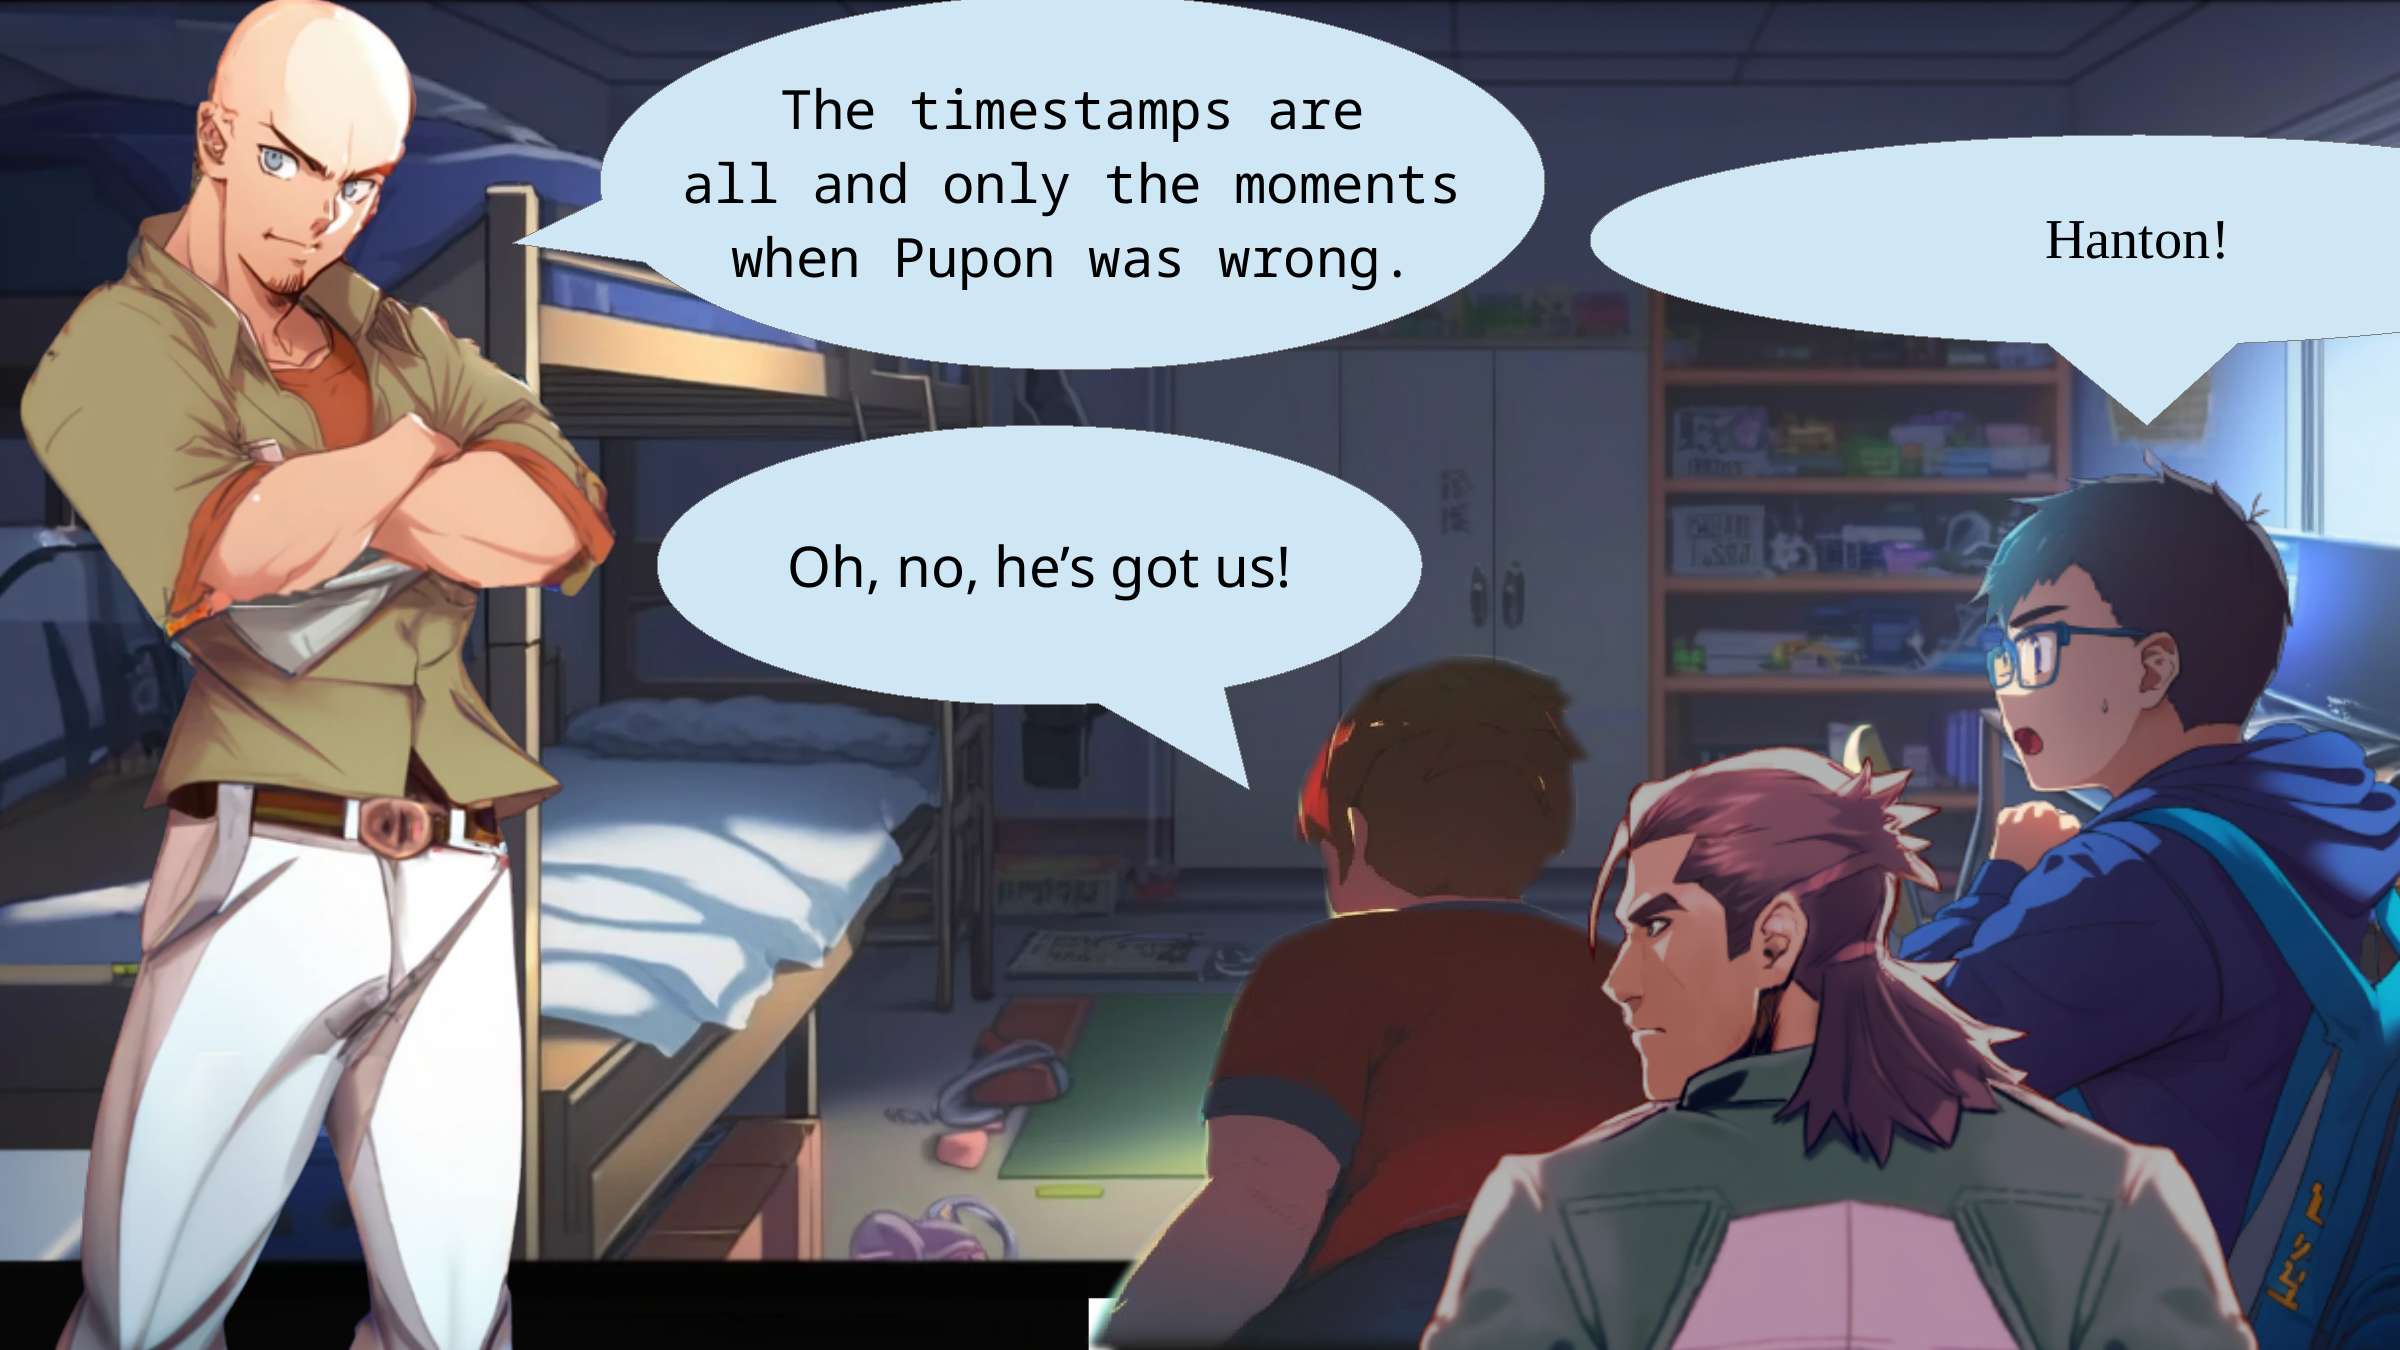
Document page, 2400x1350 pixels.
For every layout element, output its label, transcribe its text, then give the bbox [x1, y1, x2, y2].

text_box Oh, no, he’s got us! [658, 425, 1423, 705]
text_box The timestamps are all and only the moments when Pupon was wrong. [512, 0, 1546, 370]
picture [0, 0, 2400, 1350]
text_box Hanton! [1590, 134, 2400, 426]
